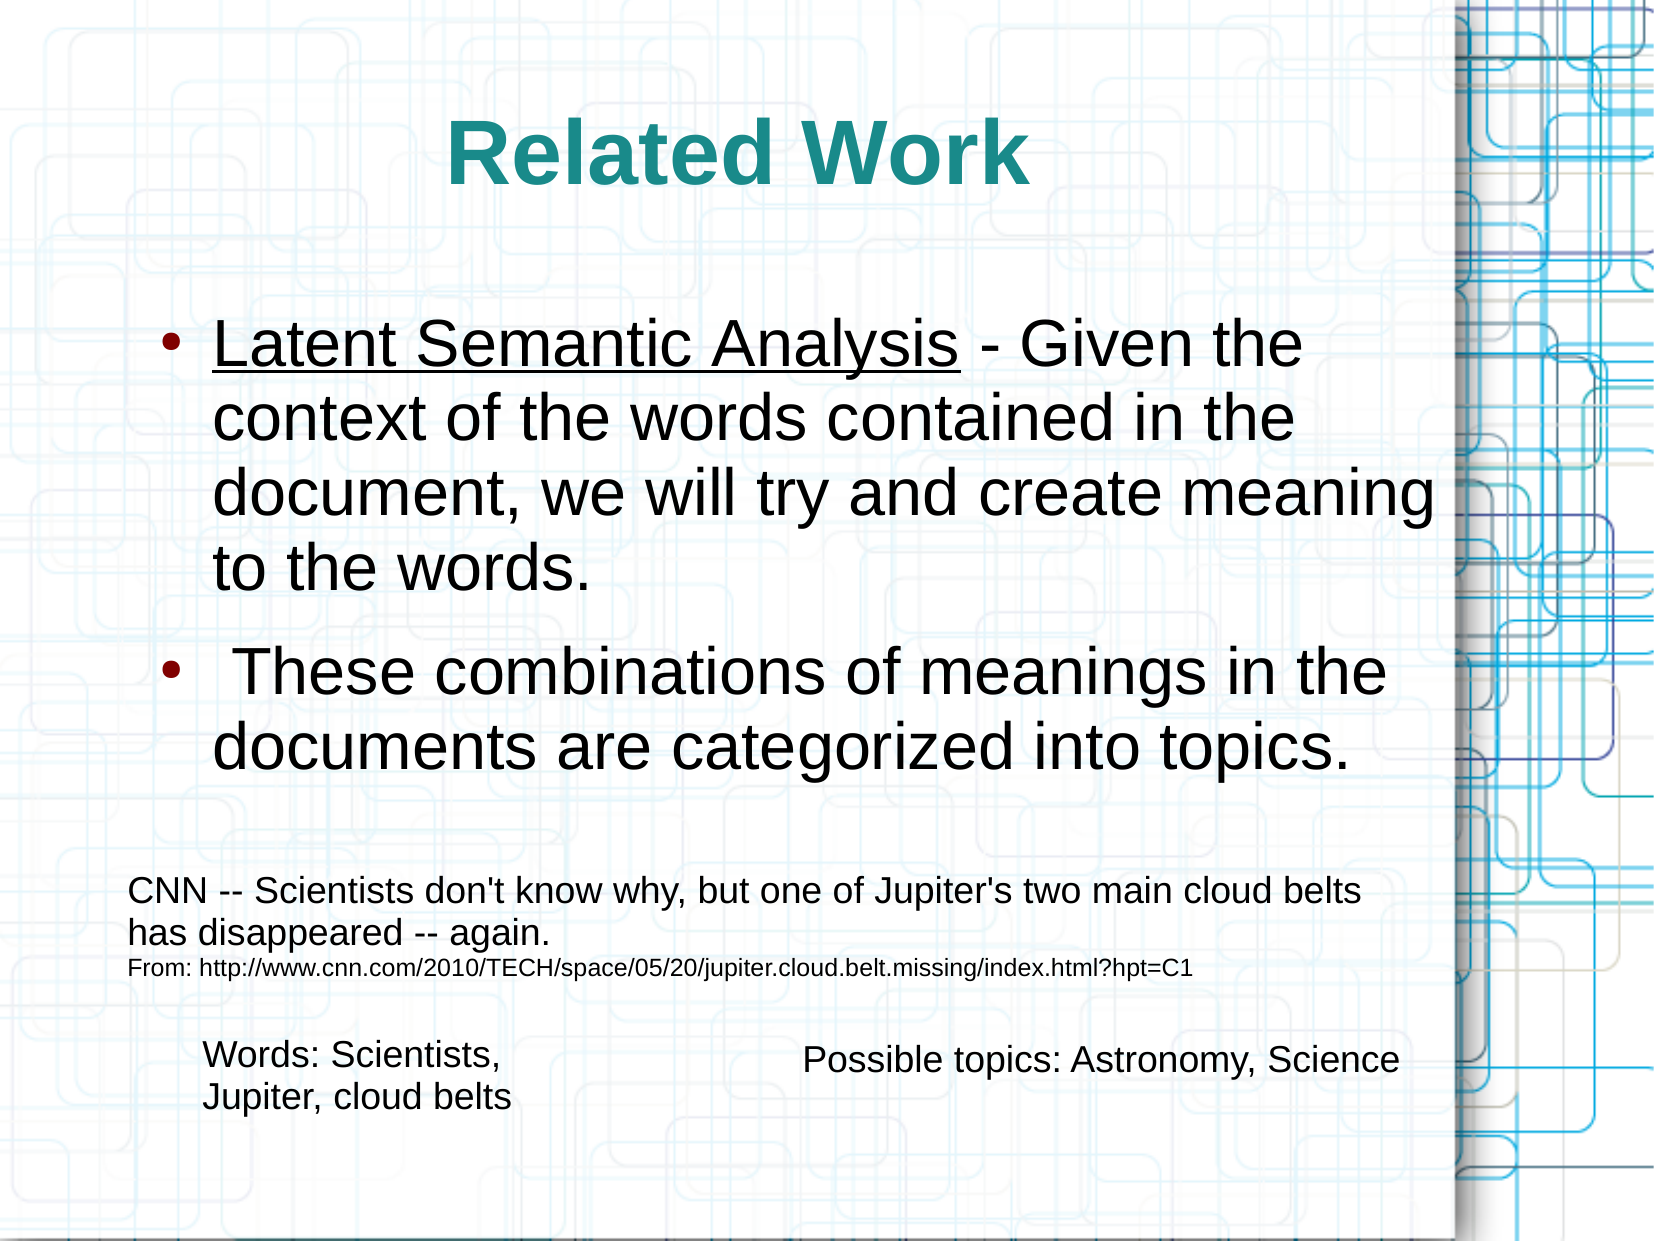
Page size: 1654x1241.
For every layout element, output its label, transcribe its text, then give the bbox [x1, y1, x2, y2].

title Related Work [59, 49, 1418, 257]
picture [0, 0, 1654, 1241]
list Latent Semantic Analysis - Given the context of the words contained in the document, we will try and create meaning to the words. These combinations of meanings in the documents are categorized into topics. [141, 305, 1501, 976]
text_box CNN -- Scientists don't know why, but one of Jupiter's two main cloud belts has disappeared -- again. From: http://www.cnn.com/2010/TECH/space/05/20/jupiter.cloud.belt.missing/index.html?hpt=C1 [112, 862, 1426, 1032]
text_box Possible topics: Astronomy, Science [787, 1030, 1417, 1088]
text_box Words: Scientists, Jupiter, cloud belts [187, 1026, 601, 1126]
